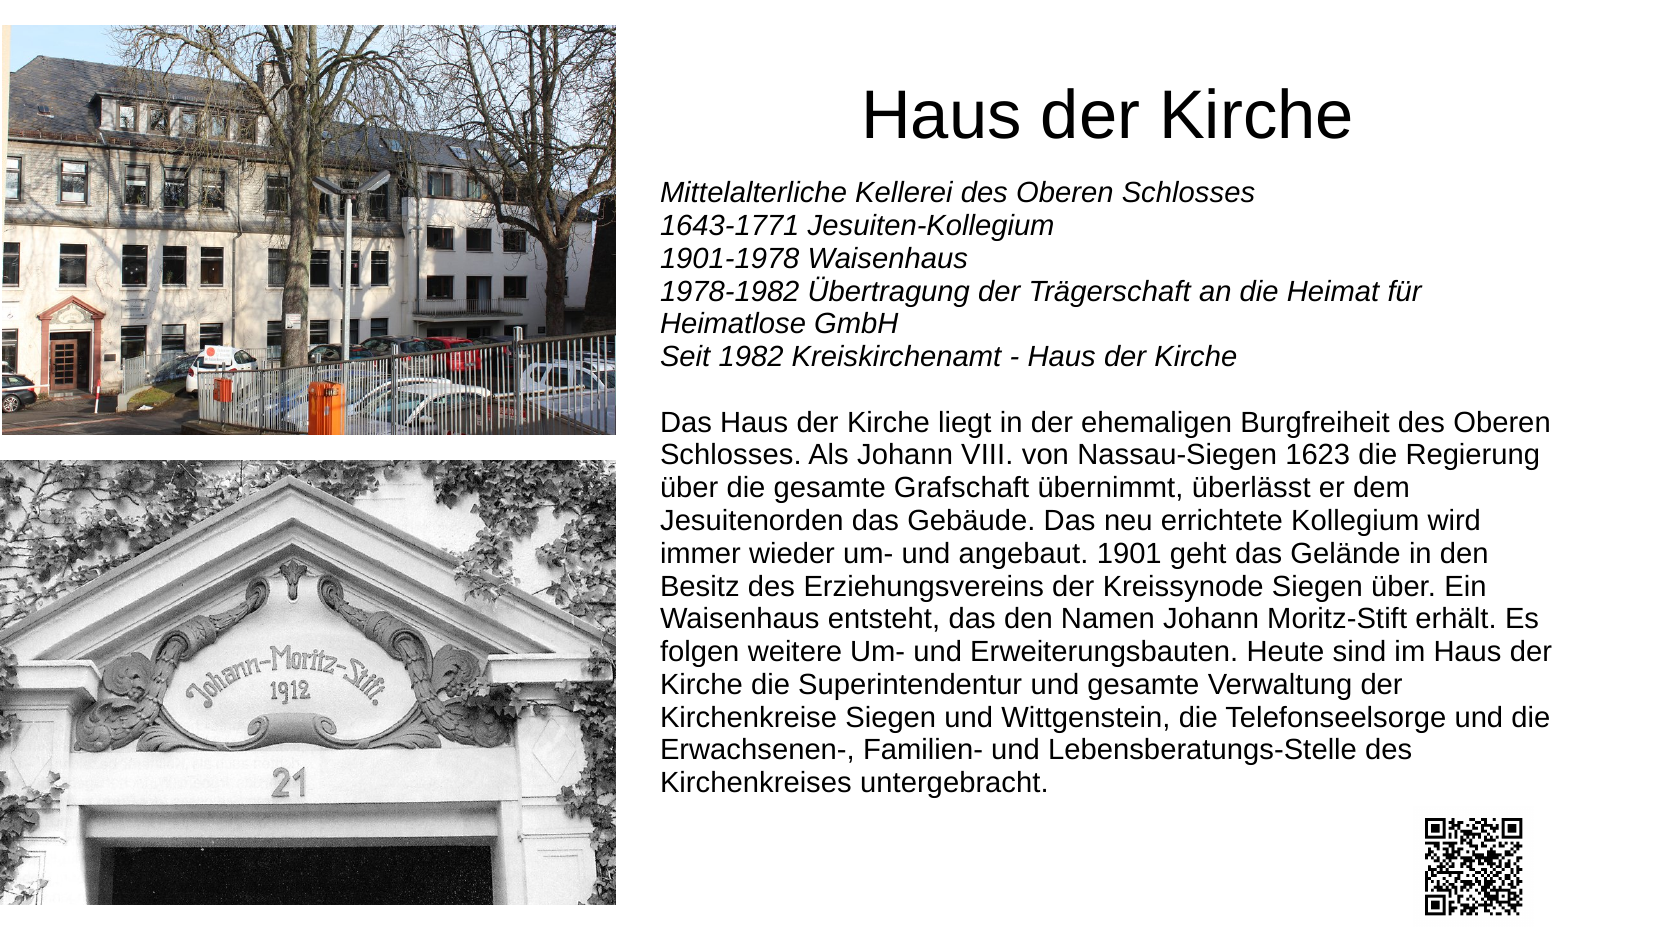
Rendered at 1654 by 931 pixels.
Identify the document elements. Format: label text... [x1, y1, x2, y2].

subtitle Mittelalterliche Kellerei des Oberen Schlosses 1643-1771 Jesuiten-Kollegium 1901-1978 Waisenhaus 1978-1982 Übertragung der Trägerschaft an die Heimat für Heimatlose GmbH Seit 1982 Kreiskirchenamt - Haus der Kirche Das Haus der Kirche liegt in der ehemaligen Burgfreiheit des Oberen Schlosses. Als Johann VIII. von Nassau-Siegen 1623 die Regierung über die gesamte Grafschaft übernimmt, überlässt er dem Jesuitenorden das Gebäude. Das neu errichtete Kollegium wird immer wieder um- und angebaut. 1901 geht das Gelände in den Besitz des Erziehungsvereins der Kreissynode Siegen über. Ein Waisenhaus entsteht, das den Namen Johann Moritz-Stift erhält. Es folgen weitere Um- und Erweiterungsbauten. Heute sind im Haus der Kirche die Superintendentur und gesamte Verwaltung der Kirchenkreise Siegen und Wittgenstein, die Telefonseelsorge und die Erwachsenen-, Familien- und Lebensberatungs-Stelle des Kirchenkreises untergebracht. [660, 176, 1571, 806]
picture [1413, 806, 1534, 927]
title Haus der Kirche [645, 37, 1571, 193]
picture [2, 25, 616, 435]
picture [0, 460, 616, 905]
